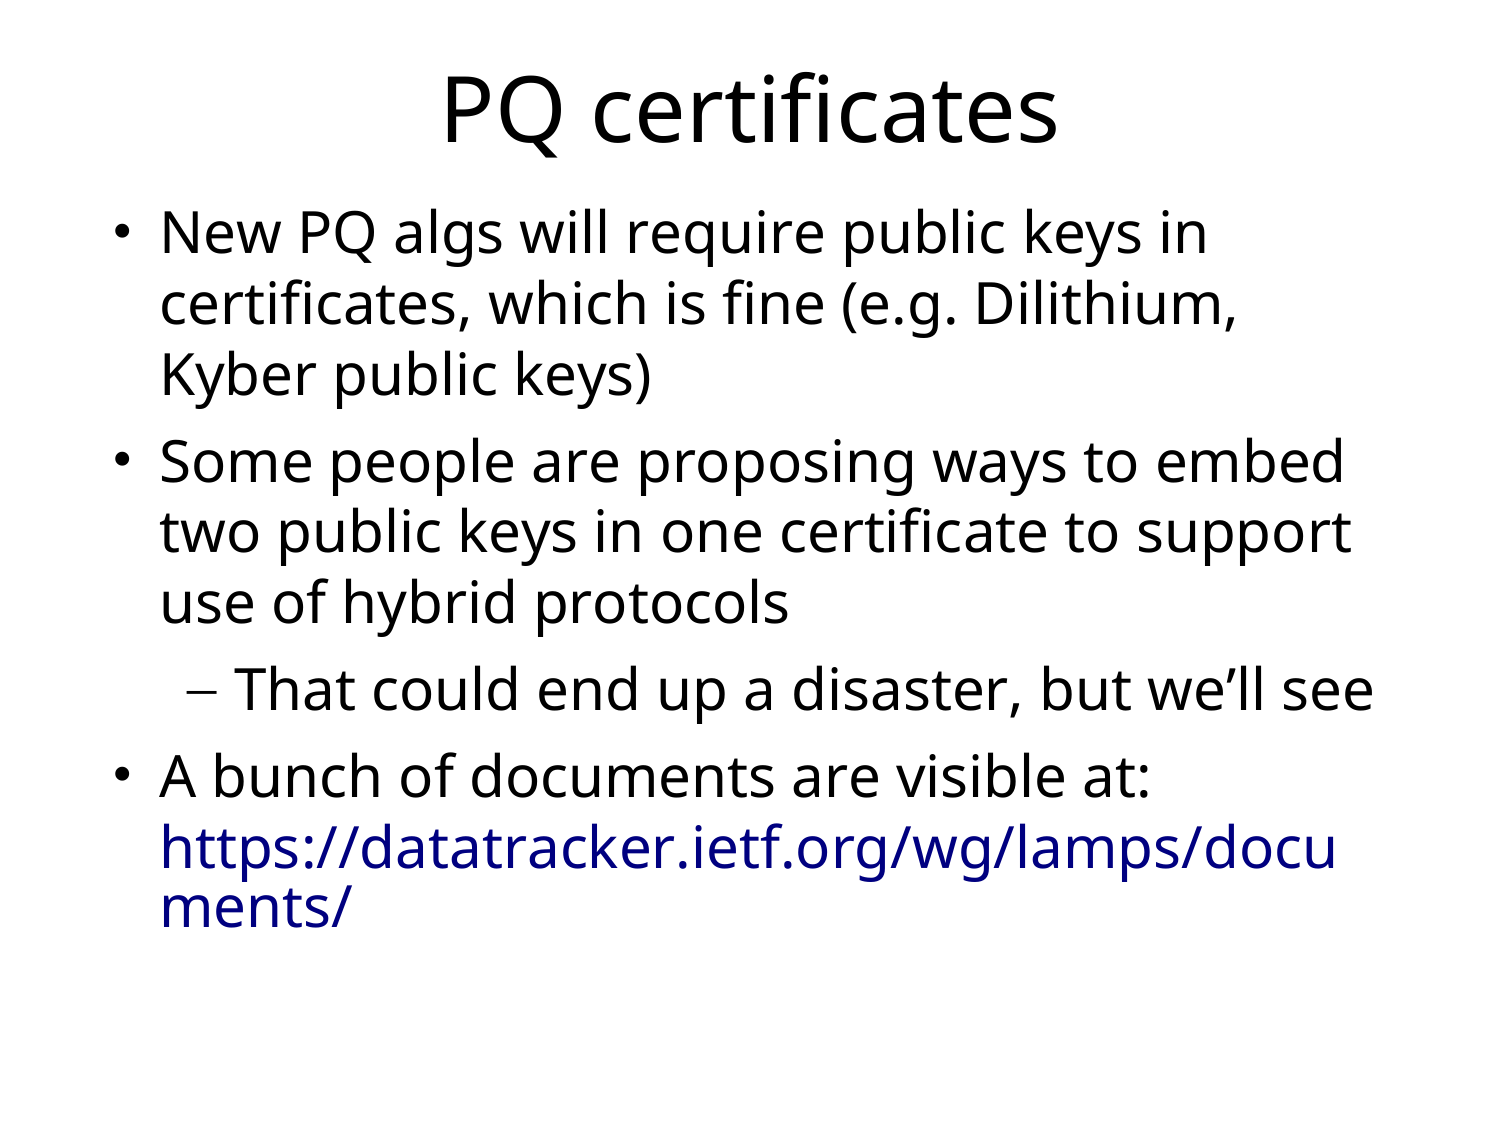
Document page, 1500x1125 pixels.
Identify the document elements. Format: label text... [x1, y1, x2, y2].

text_box PQ certificates [112, 11, 1388, 195]
text_box New PQ algs will require public keys in certificates, which is fine (e.g. Dilithium, Kyber public keys) Some people are proposing ways to embed two public keys in one certificate to support use of hybrid protocols That could end up a disaster, but we’ll see A bunch of documents are visible at: https://datatracker.ietf.org/wg/lamps/documents/ [112, 195, 1388, 919]
